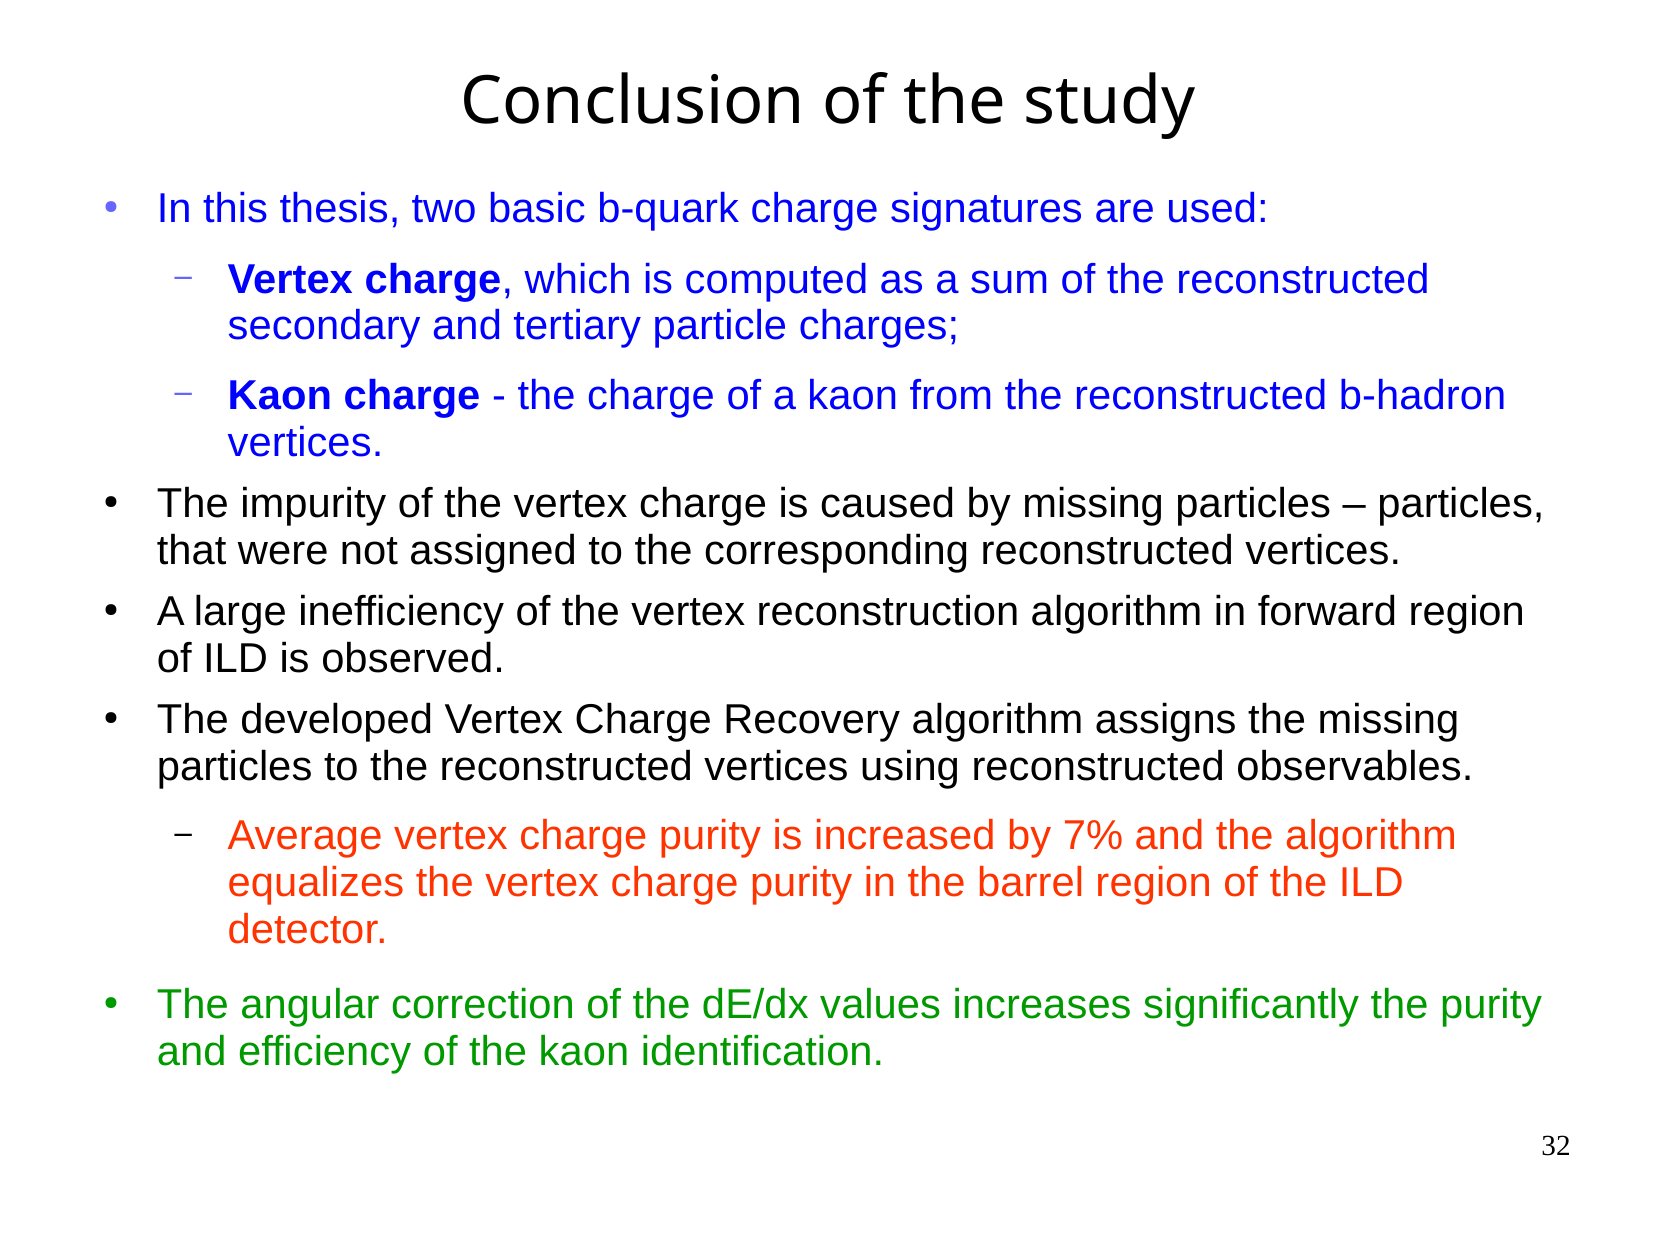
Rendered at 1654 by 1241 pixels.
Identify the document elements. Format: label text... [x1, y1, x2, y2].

list In this thesis, two basic b-quark charge signatures are used: Vertex charge, which is computed as a sum of the reconstructed secondary and tertiary particle charges; Kaon charge - the charge of a kaon from the reconstructed b-hadron vertices. The impurity of the vertex charge is caused by missing particles – particles, that were not assigned to the corresponding reconstructed vertices. A large inefficiency of the vertex reconstruction algorithm in forward region of ILD is observed. The developed Vertex Charge Recovery algorithm assigns the missing particles to the reconstructed vertices using reconstructed observables. Average vertex charge purity is increased by 7% and the algorithm equalizes the vertex charge purity in the barrel region of the ILD detector. The angular correction of the dE/dx values increases significantly the purity and efficiency of the kaon identification. [85, 185, 1571, 1188]
title Conclusion of the study [85, 40, 1571, 156]
